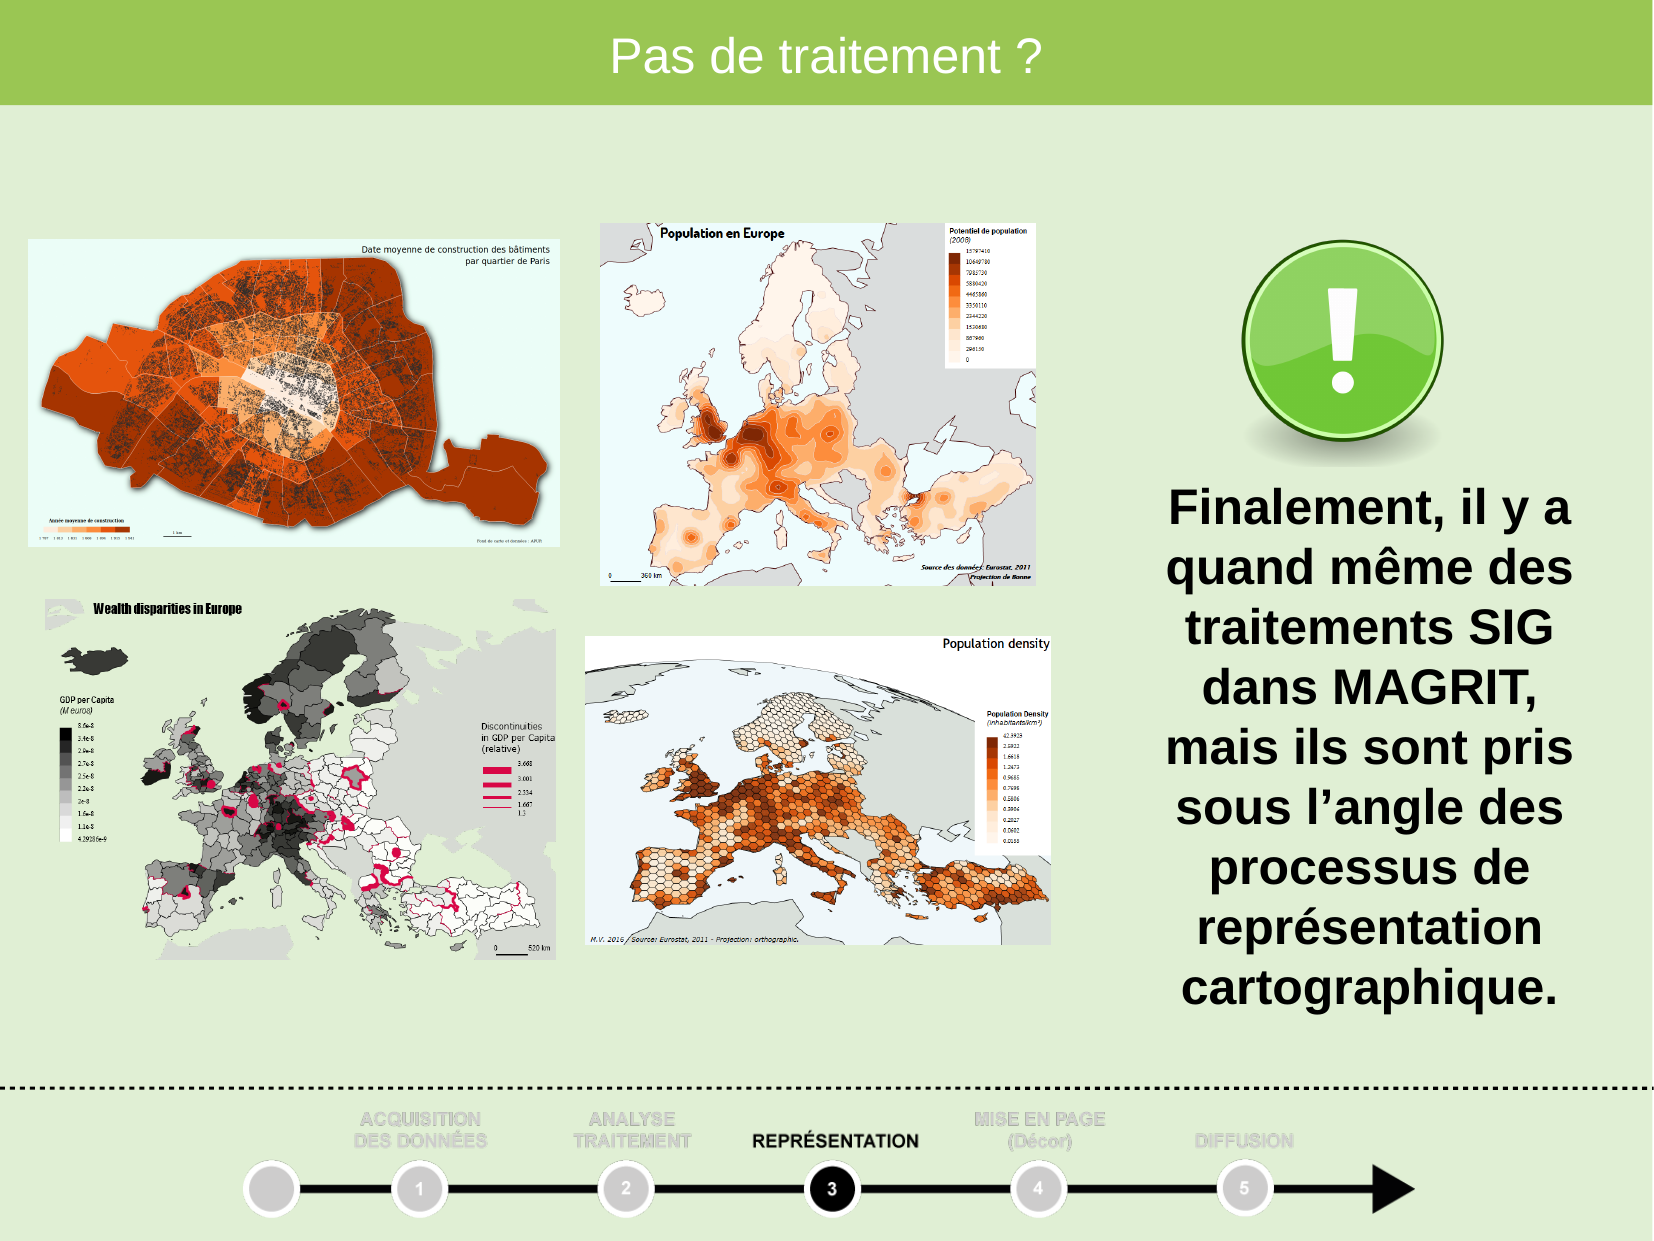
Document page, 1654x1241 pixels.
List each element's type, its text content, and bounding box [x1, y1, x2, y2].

picture [1227, 239, 1455, 467]
picture [600, 223, 1036, 586]
picture [585, 636, 1051, 945]
picture [45, 599, 556, 960]
text_box Pas de traitement ? [82, 19, 1570, 88]
picture [243, 1109, 1415, 1218]
picture [28, 239, 560, 547]
text_box Finalement, il y a quand même des traitements SIG dans MAGRIT, mais ils sont pris sous l’angle des processus de représentation cartographique. [1129, 466, 1610, 984]
